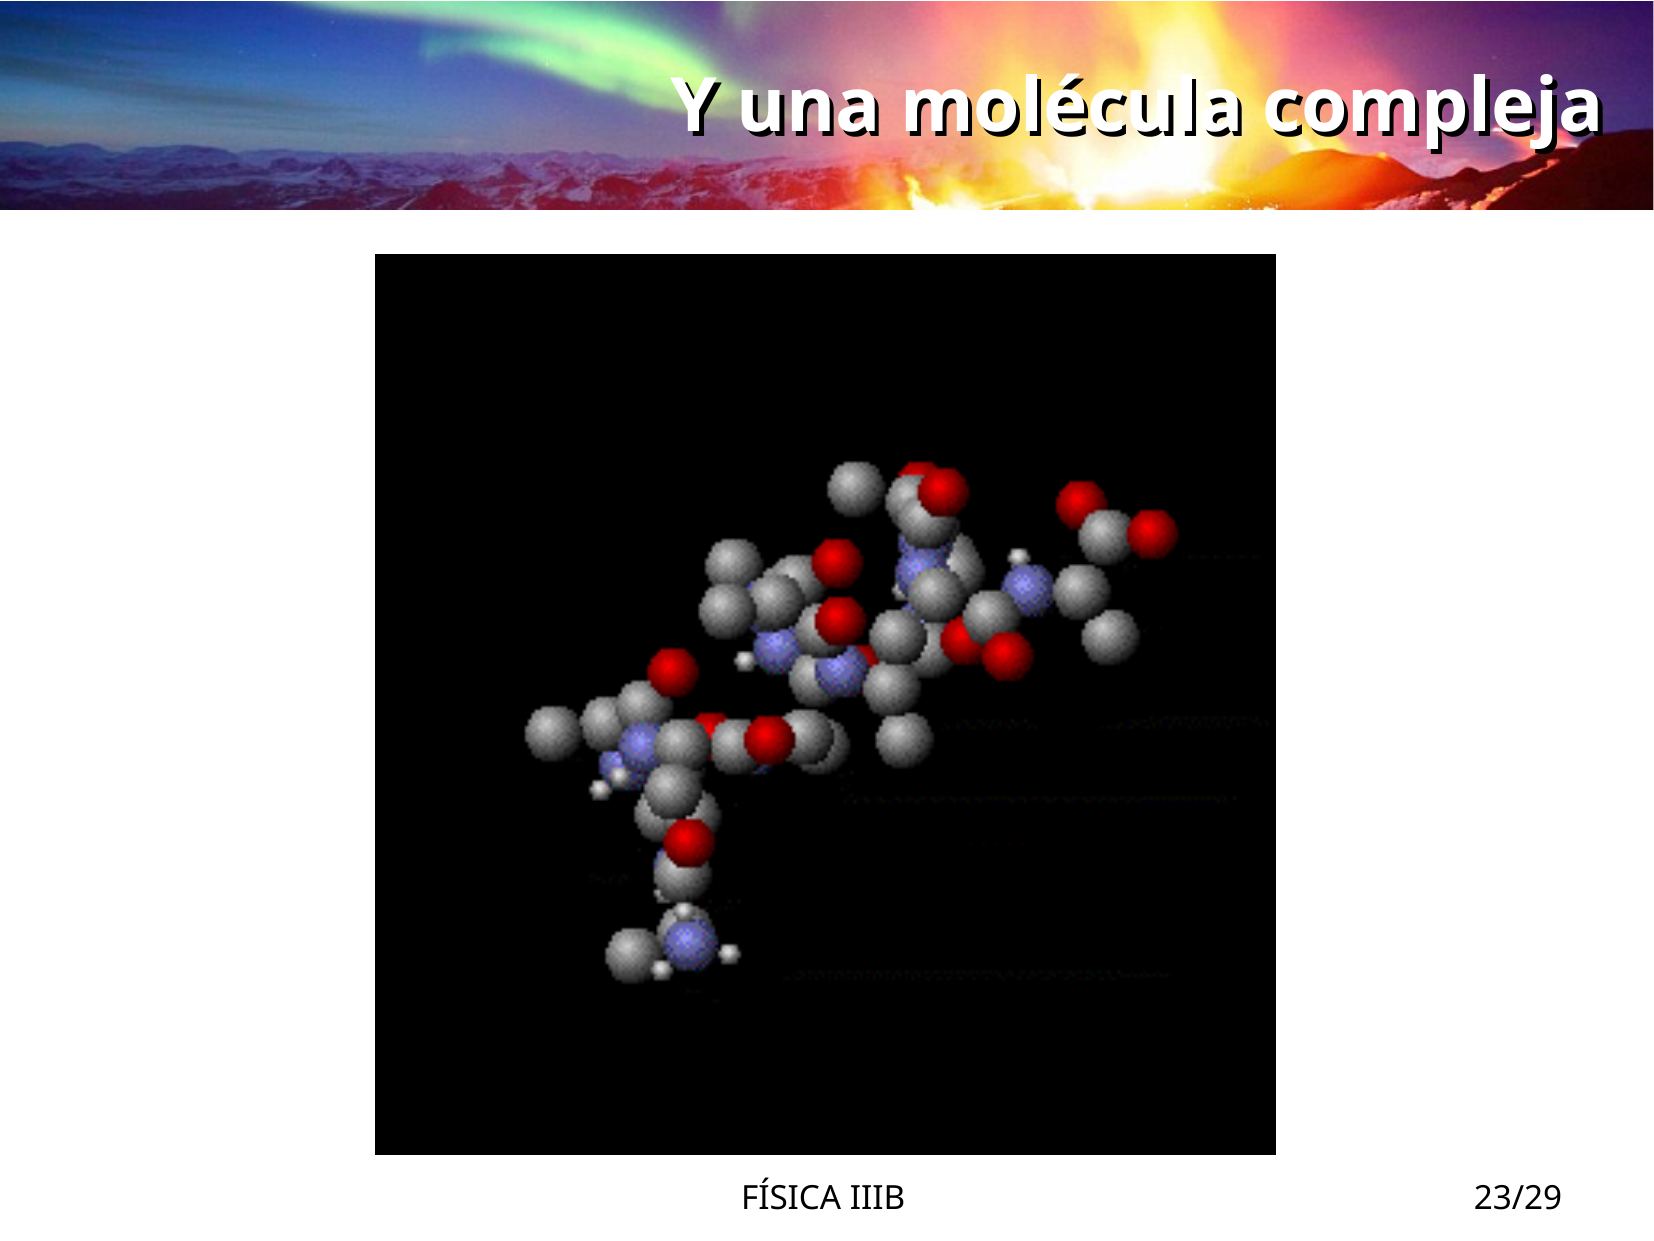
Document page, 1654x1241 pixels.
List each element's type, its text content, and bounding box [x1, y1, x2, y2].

picture [0, 1, 1654, 210]
picture [375, 254, 1276, 1156]
title Y una molécula compleja [45, 15, 1606, 191]
